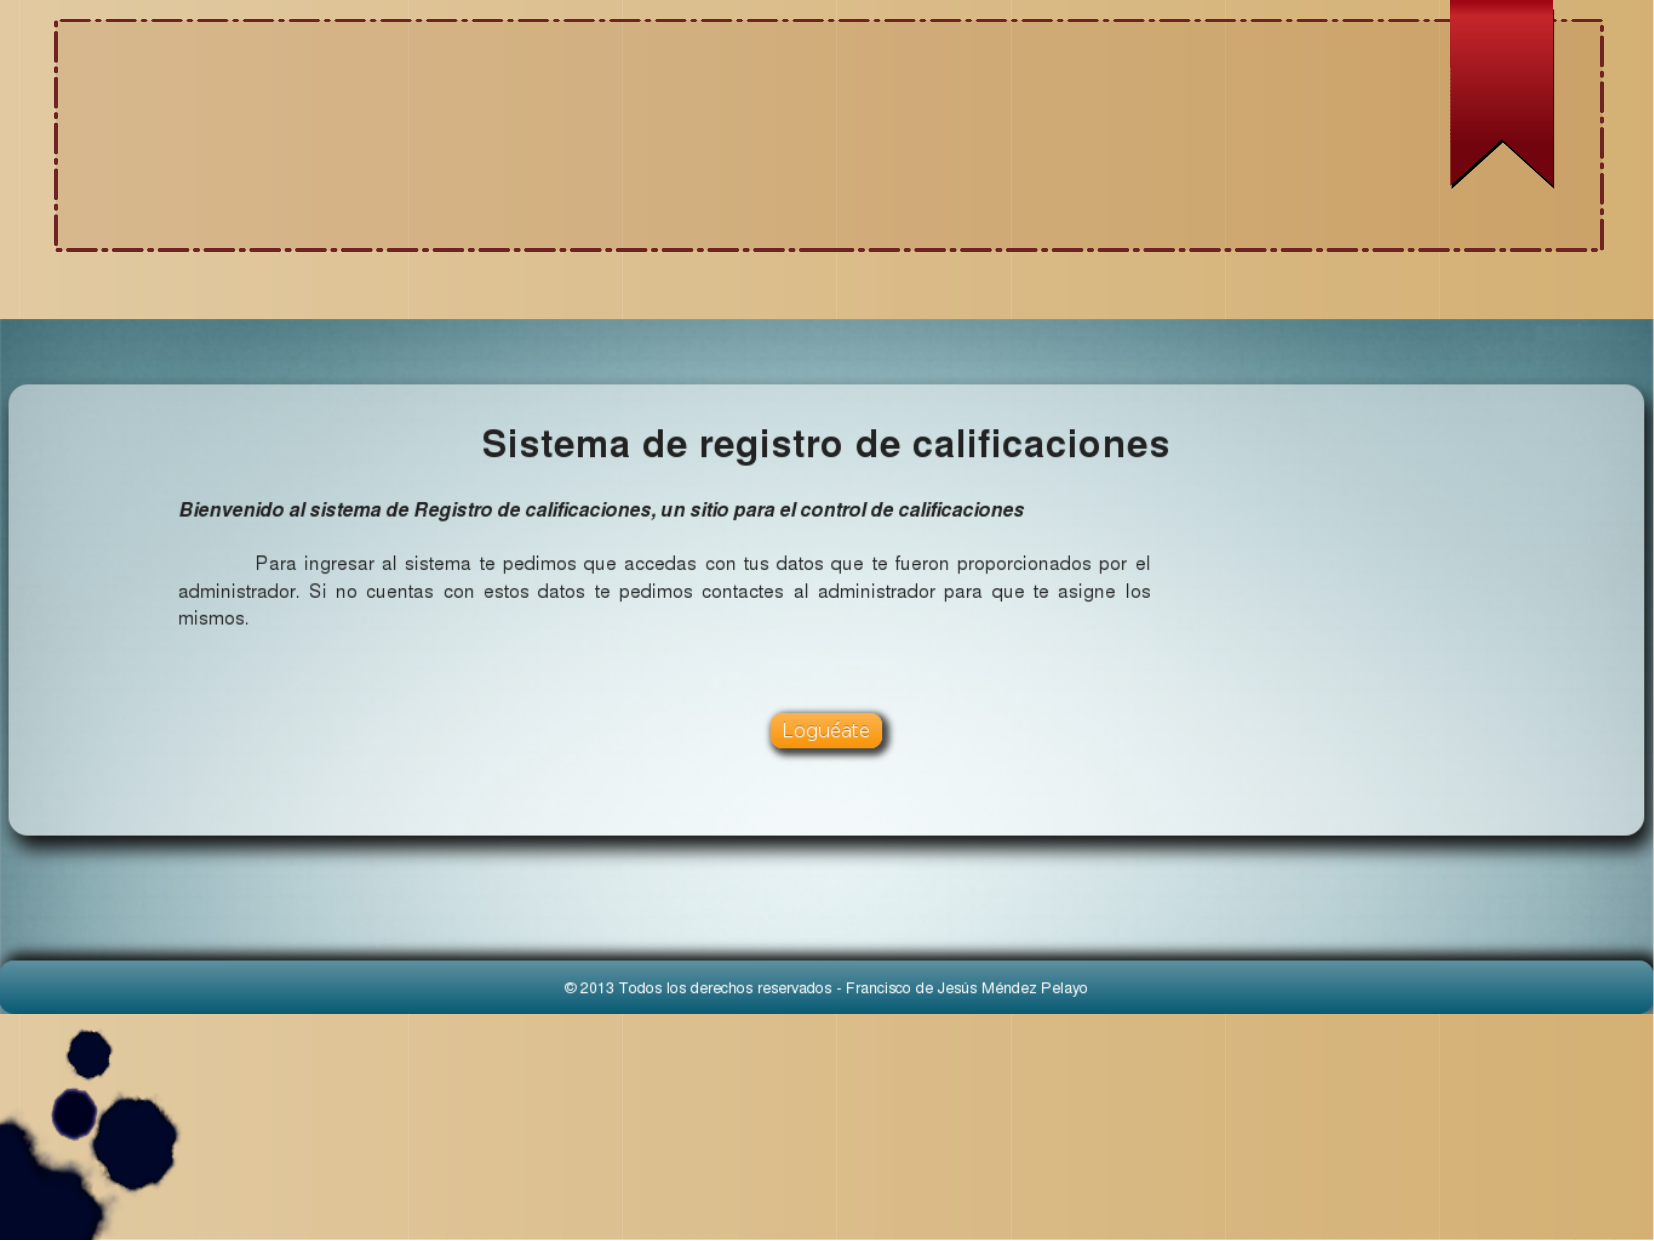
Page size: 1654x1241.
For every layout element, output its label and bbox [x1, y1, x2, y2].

picture [0, 319, 1654, 1014]
